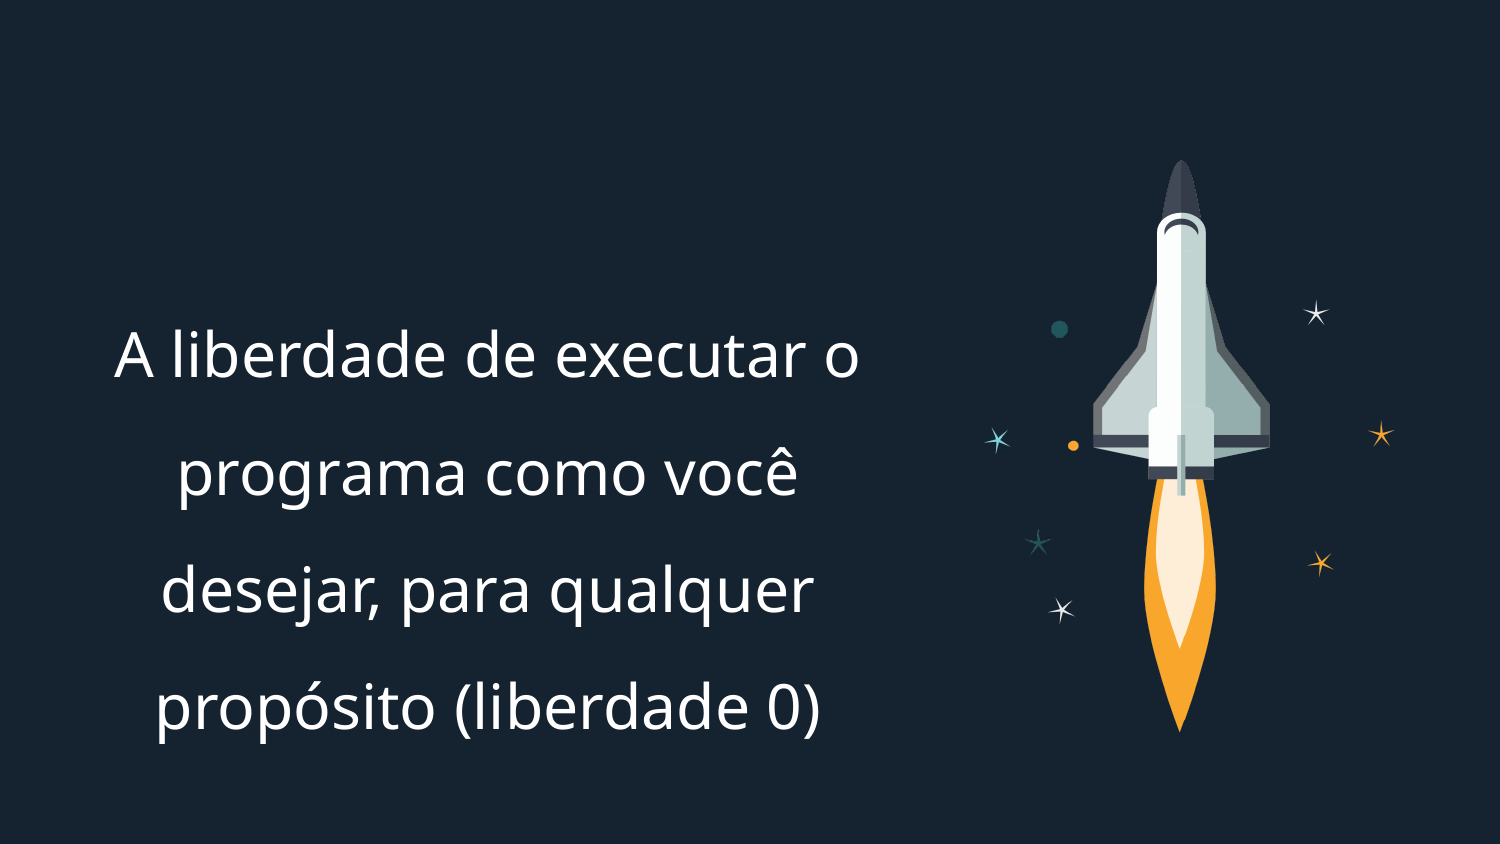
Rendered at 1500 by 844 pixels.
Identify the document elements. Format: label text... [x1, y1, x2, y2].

text_box A liberdade de executar o programa como você desejar, para qualquer propósito (liberdade 0) [47, 221, 929, 653]
text_box [781, 134, 1500, 740]
text_box [781, 688, 793, 725]
